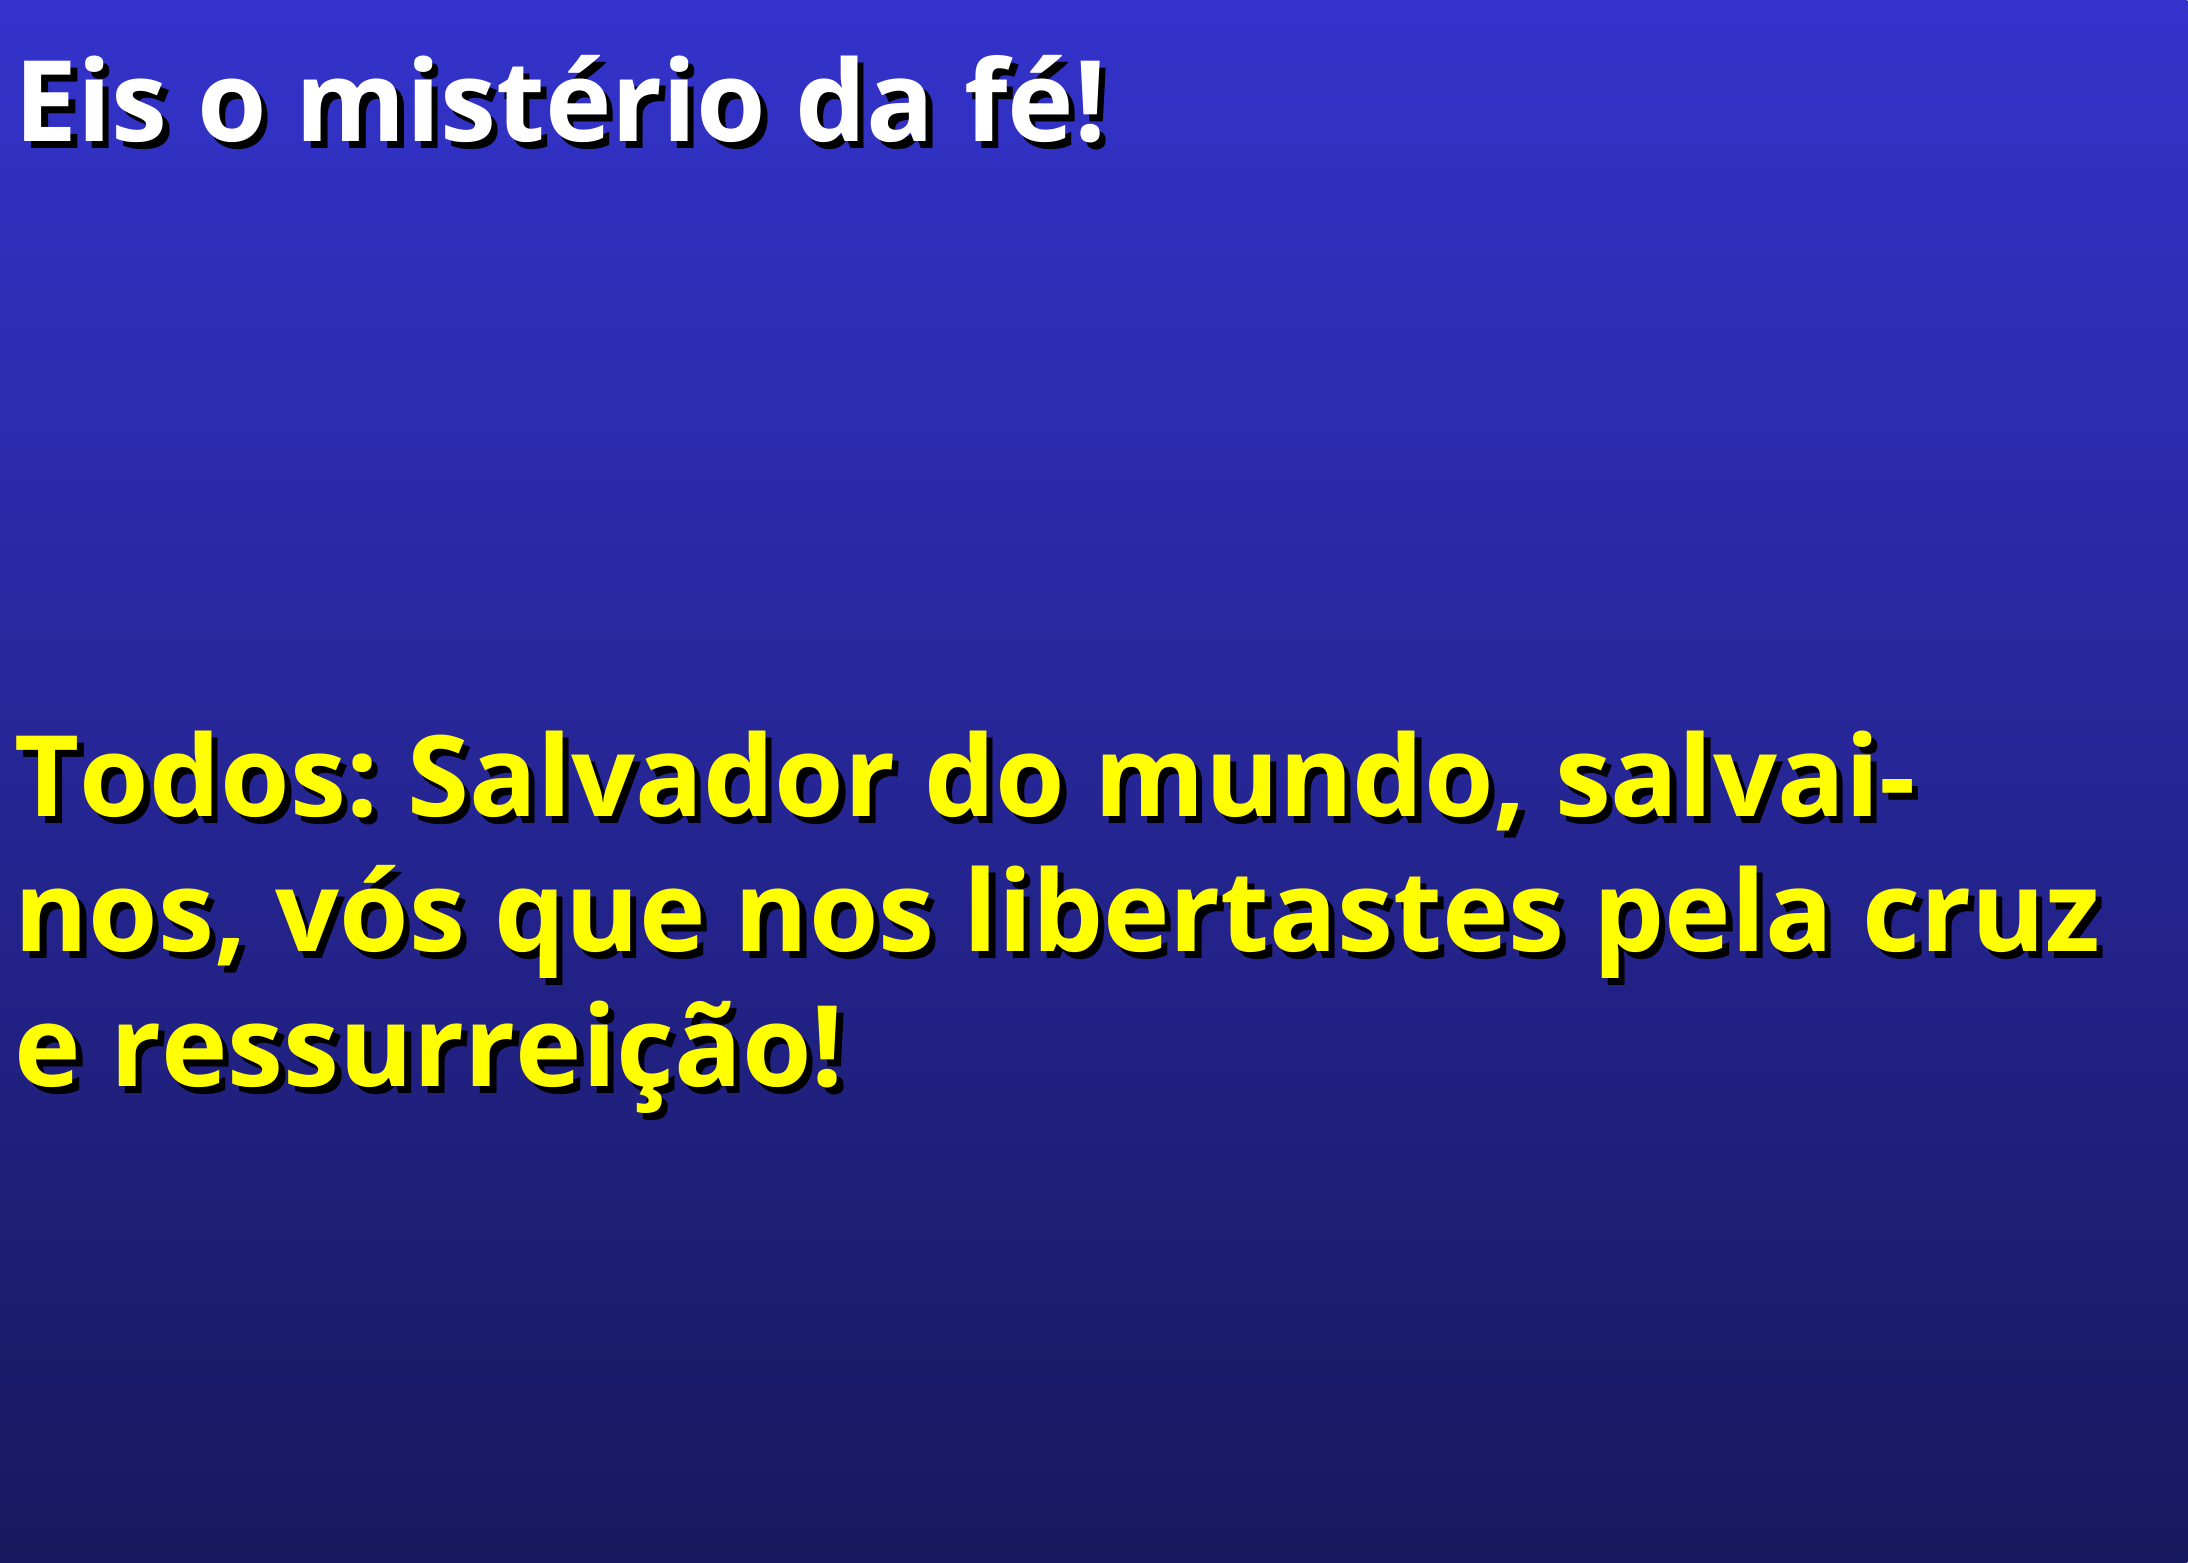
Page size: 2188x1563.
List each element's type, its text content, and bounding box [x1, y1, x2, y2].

text_box Eis o mistério da fé! Todos: Salvador do mundo, salvai-nos, vós que nos libertastes pela cruz e ressurreição! [0, 21, 2134, 1118]
